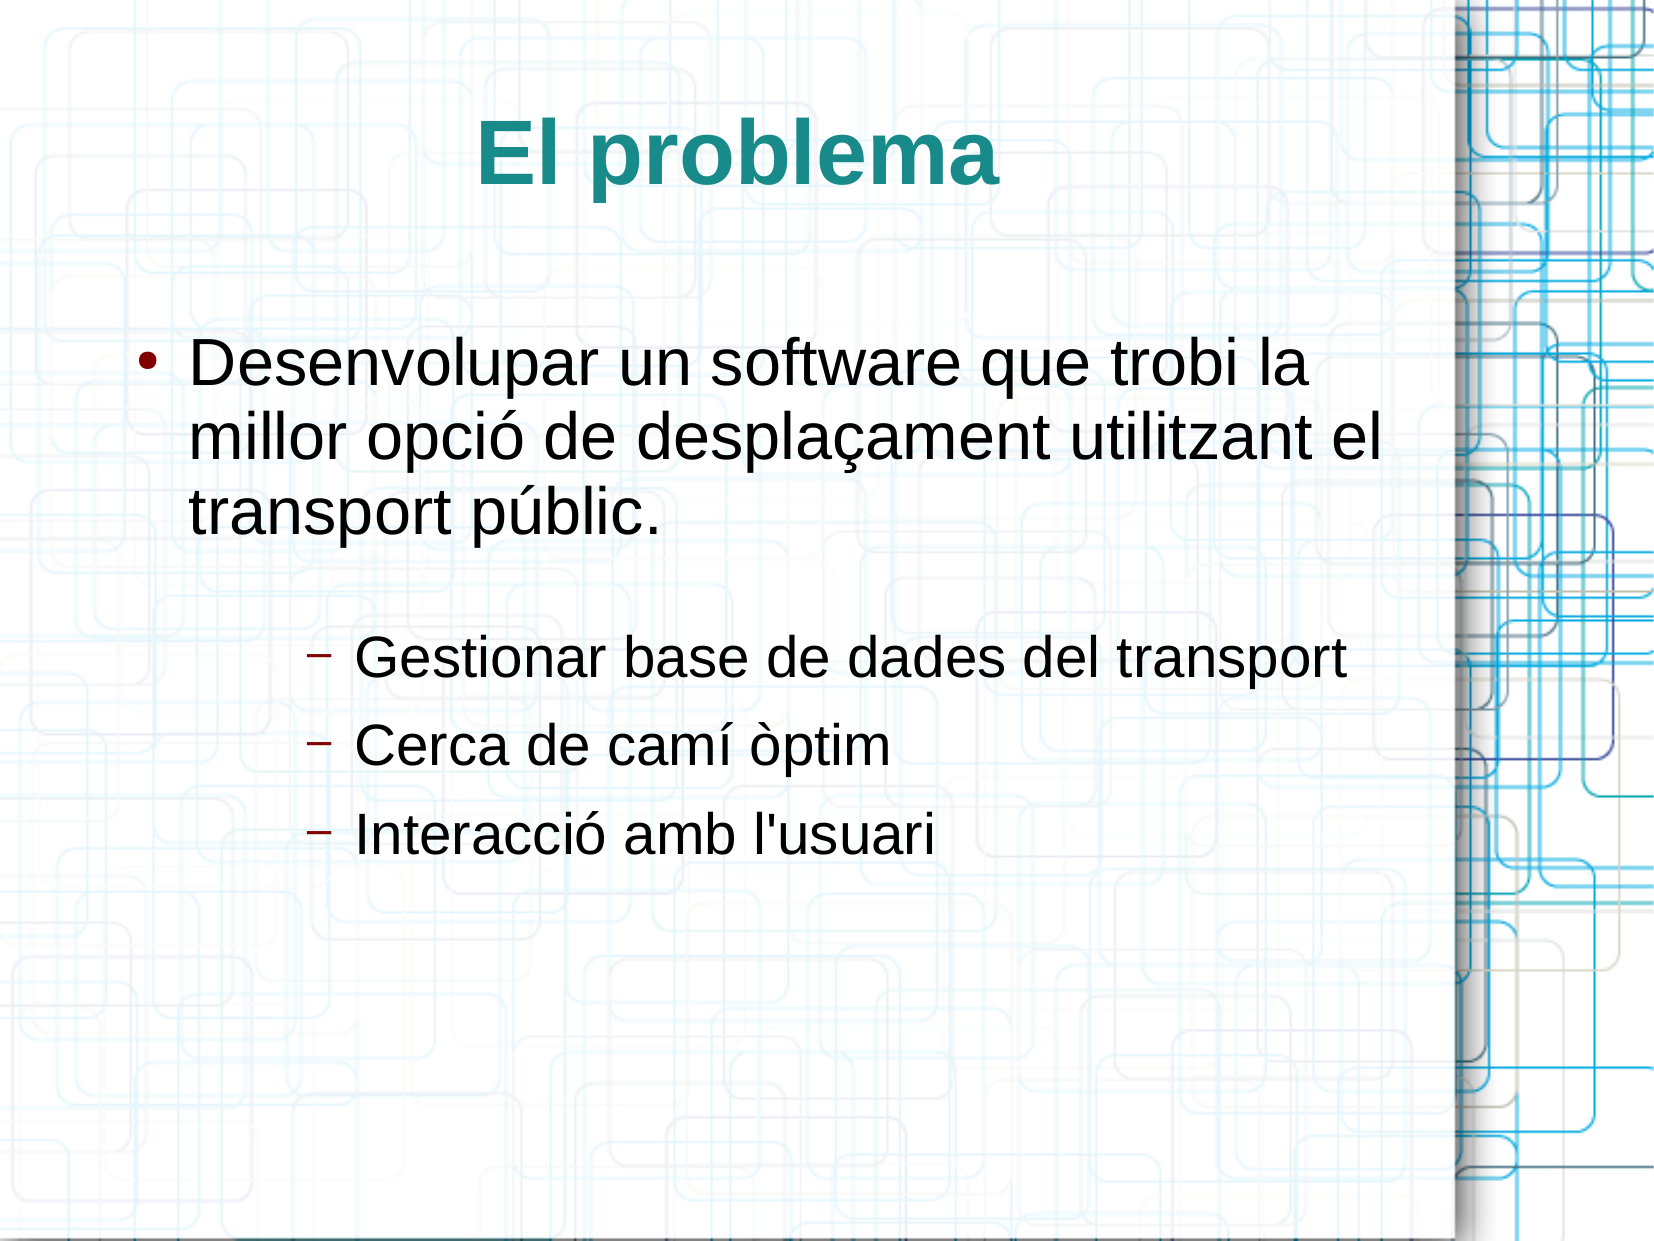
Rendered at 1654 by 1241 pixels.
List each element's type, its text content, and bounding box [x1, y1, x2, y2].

picture [0, 0, 1654, 1241]
title El problema [59, 49, 1418, 257]
list Desenvolupar un software que trobi la millor opció de desplaçament utilitzant el transport públic. Gestionar base de dades del transport Cerca de camí òptim Interacció amb l'usuari [118, 324, 1418, 1045]
